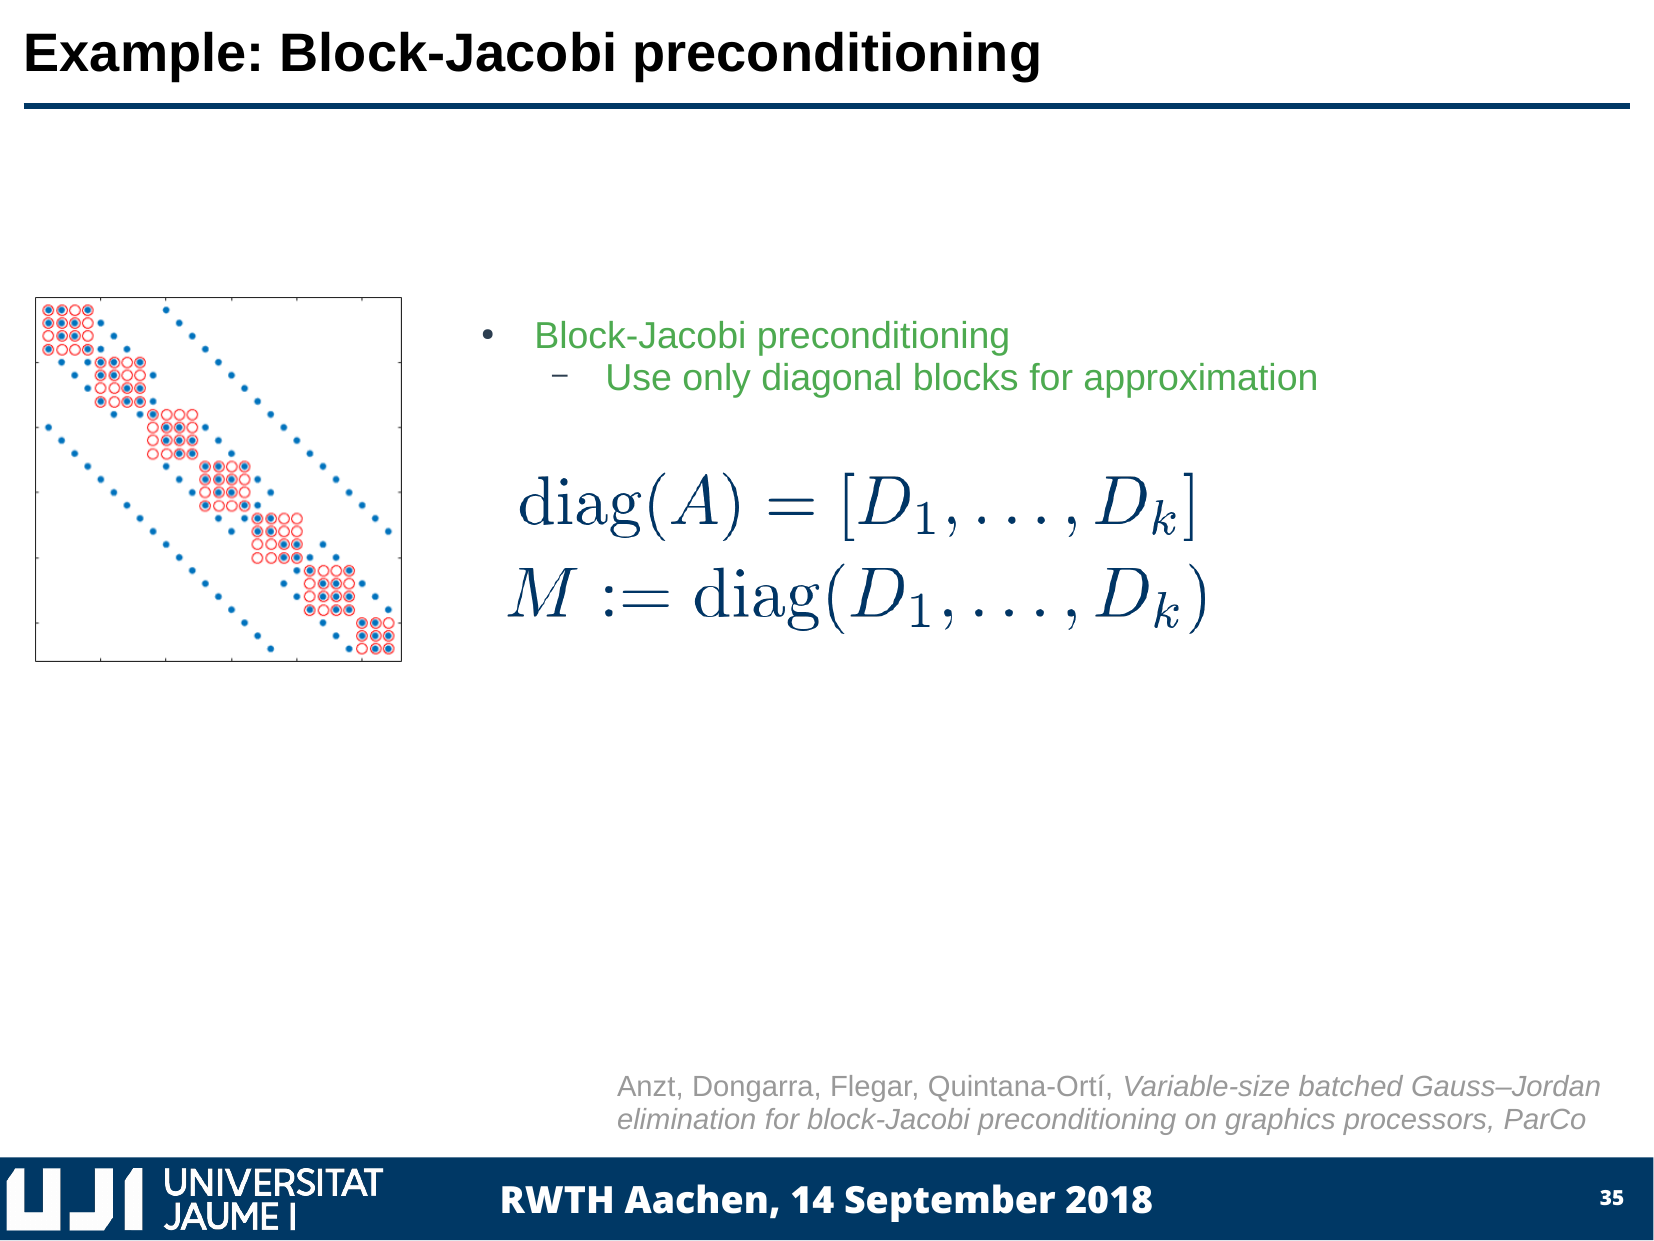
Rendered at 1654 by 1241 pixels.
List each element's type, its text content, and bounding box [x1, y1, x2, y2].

picture [35, 297, 402, 662]
text_box Anzt, Dongarra, Flegar, Quintana-Ortí, Variable-size batched Gauss–Jordan elimination for block-Jacobi preconditioning on graphics processors, ParCo [602, 1063, 1643, 1144]
picture [519, 472, 1193, 541]
text_box Block-Jacobi preconditioning Use only diagonal blocks for approximation [448, 307, 1424, 414]
title Example: Block-Jacobi preconditioning [23, 0, 1630, 107]
picture [507, 563, 1205, 634]
picture [0, 1158, 390, 1241]
